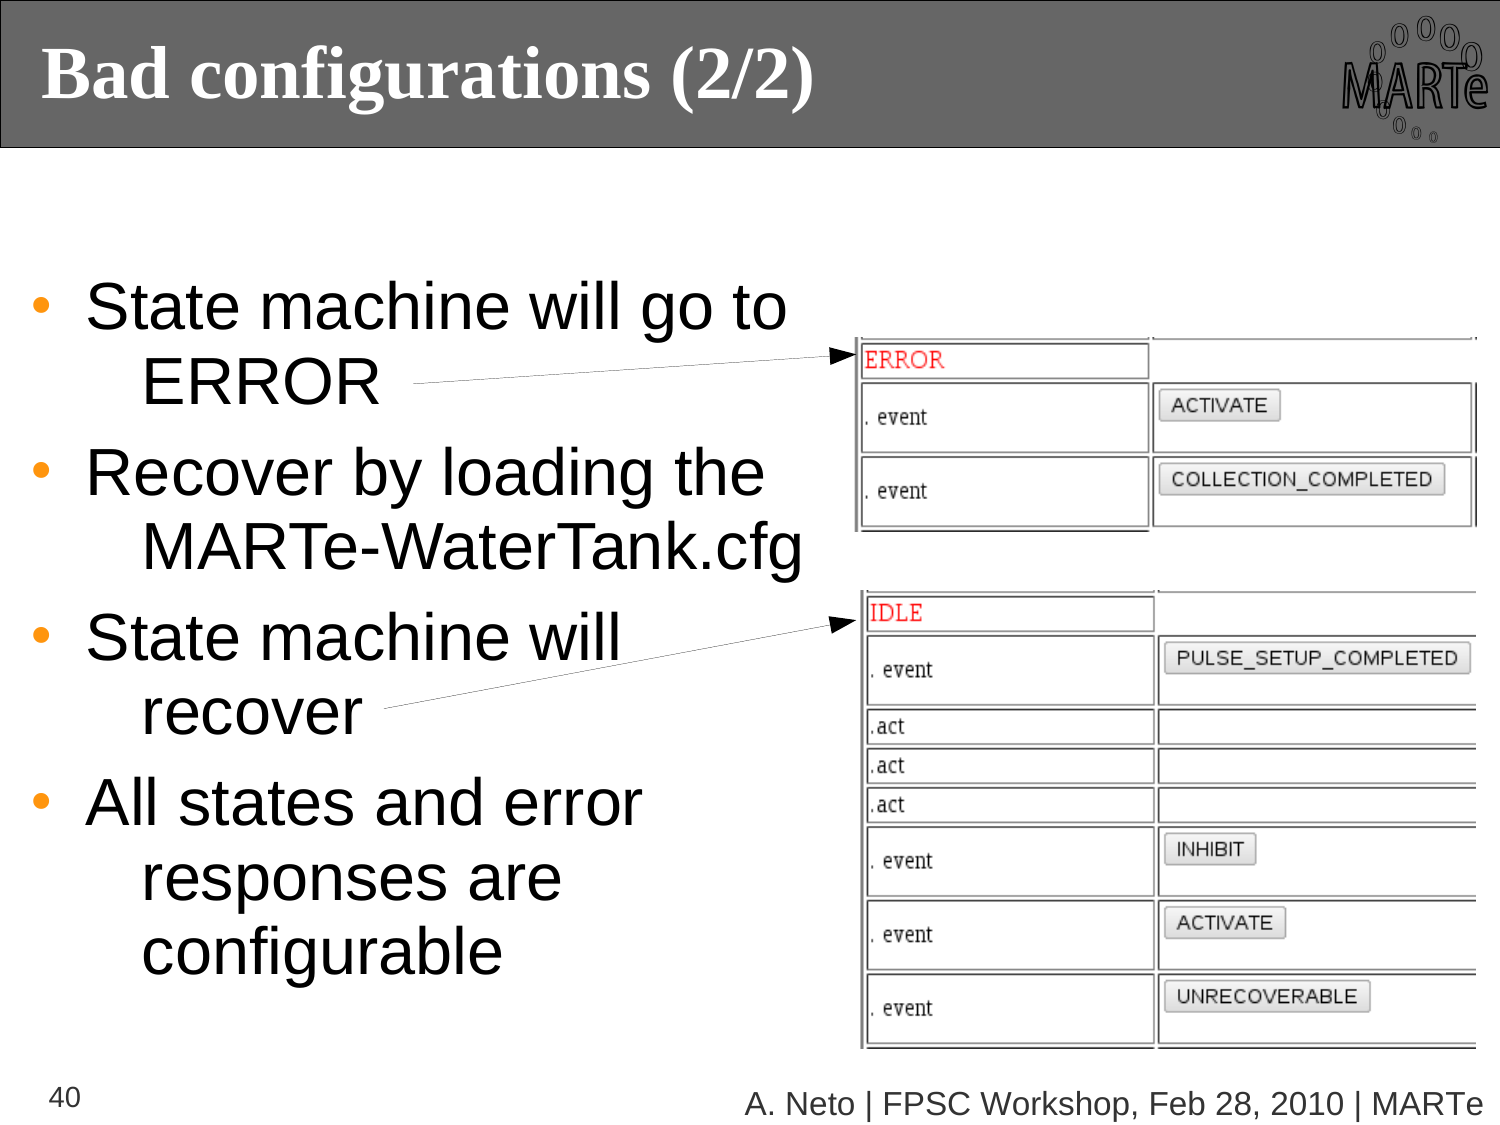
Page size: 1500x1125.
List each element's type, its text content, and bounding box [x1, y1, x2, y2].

picture [852, 337, 1477, 532]
title Bad configurations (2/2) [41, 7, 1329, 141]
picture [856, 590, 1476, 1049]
picture [1340, 0, 1489, 148]
list State machine will go to ERROR Recover by loading the MARTe-WaterTank.cfg State machine will recover All states and error responses are configurable [29, 265, 841, 992]
